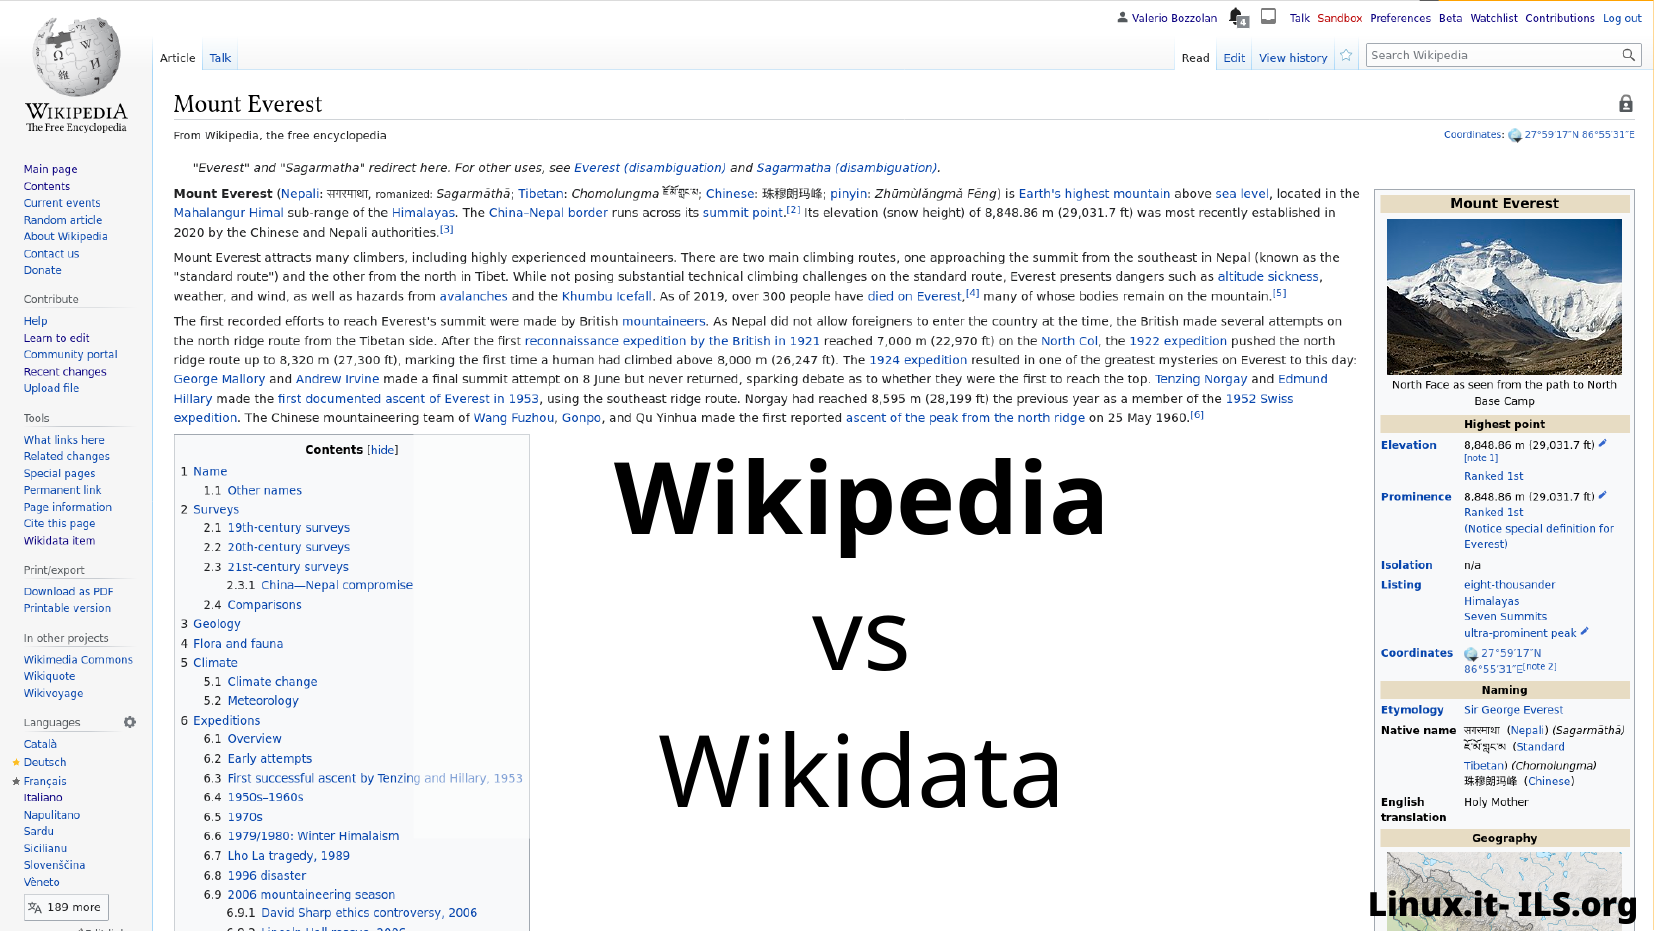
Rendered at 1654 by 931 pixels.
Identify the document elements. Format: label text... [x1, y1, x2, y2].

picture [0, 1, 1654, 931]
title Wikipedia vs Wikidata [413, 425, 1312, 839]
text_box Linux.it- ILS.org [1346, 874, 1654, 927]
